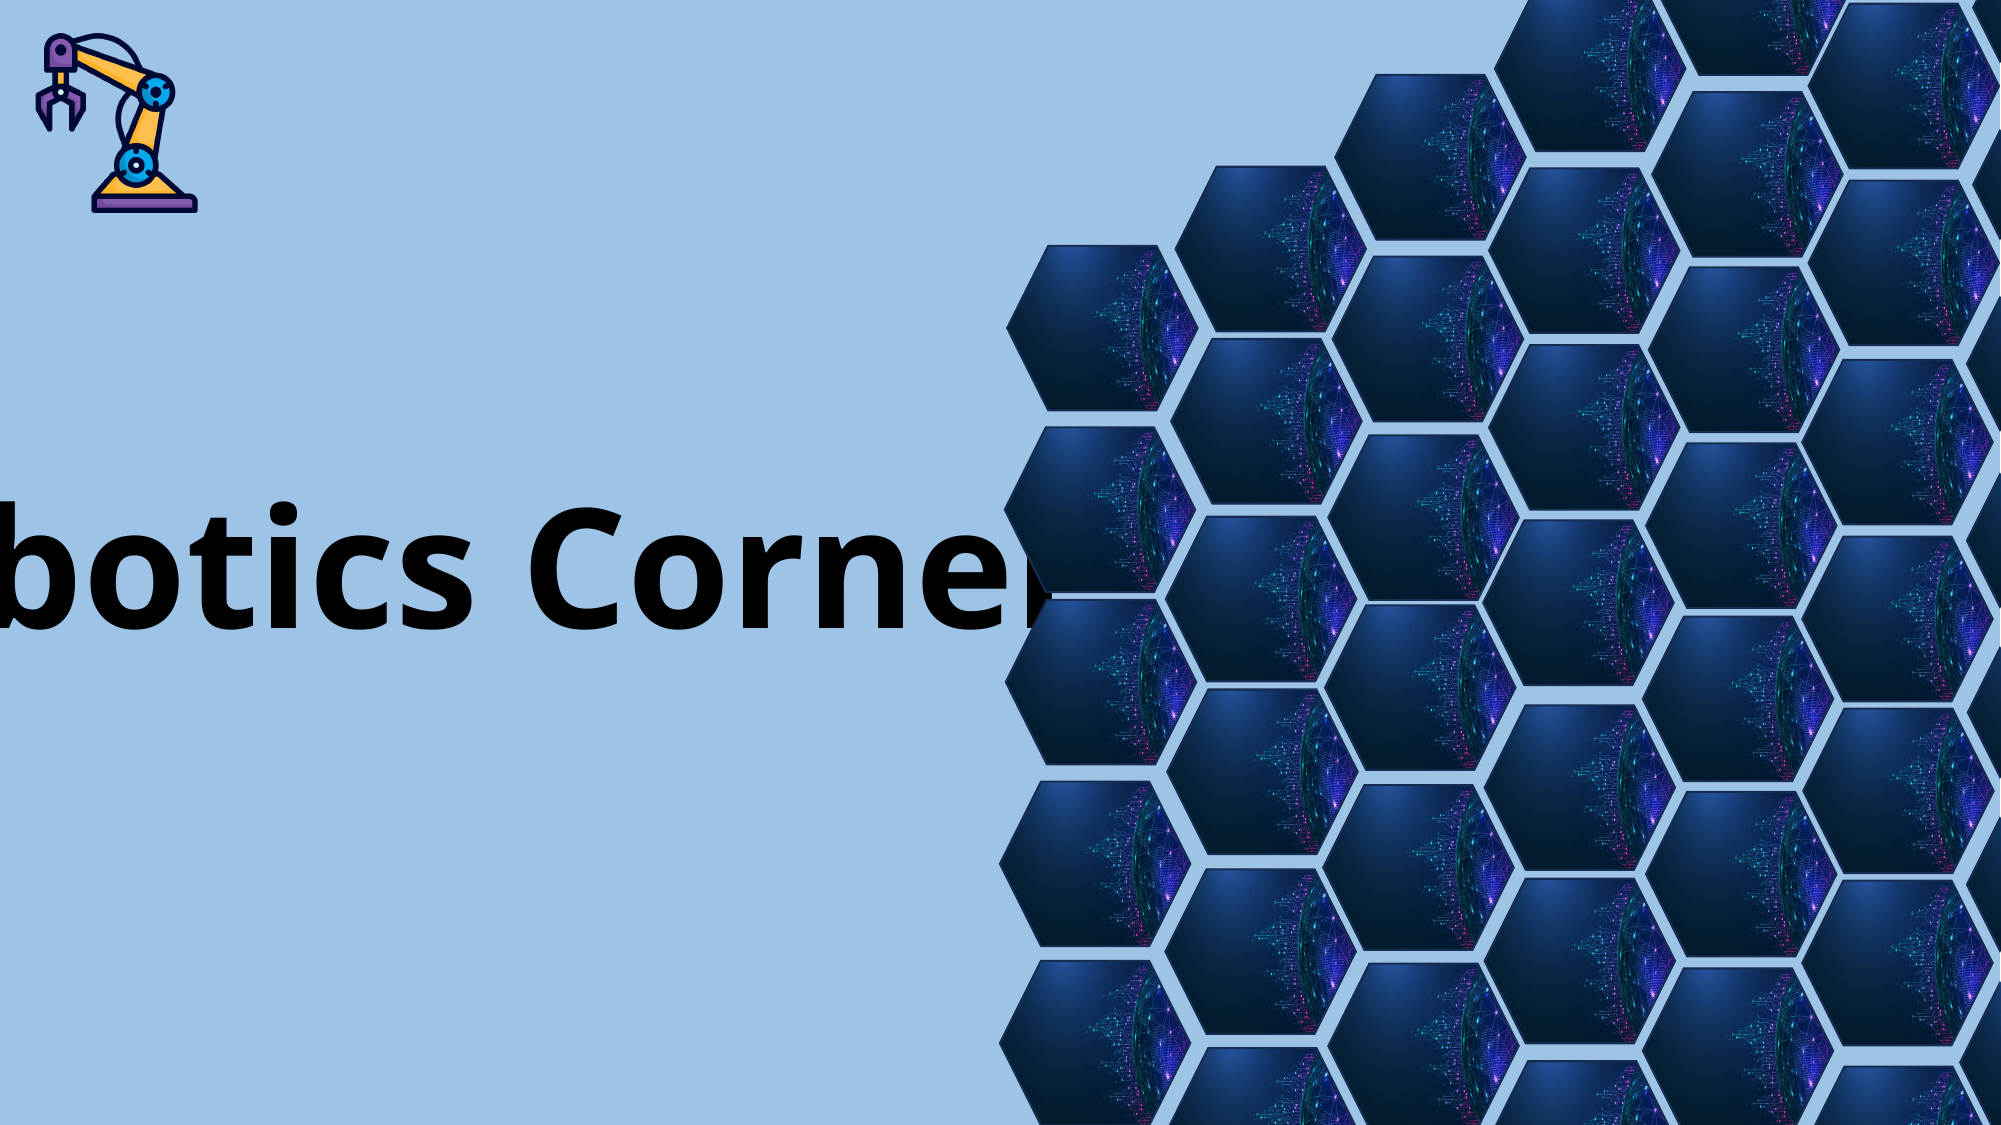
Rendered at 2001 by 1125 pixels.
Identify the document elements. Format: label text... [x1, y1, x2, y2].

text_box [0, 0, 2000, 1125]
picture [27, 33, 206, 213]
text_box Robotics Corner [0, 453, 1135, 869]
